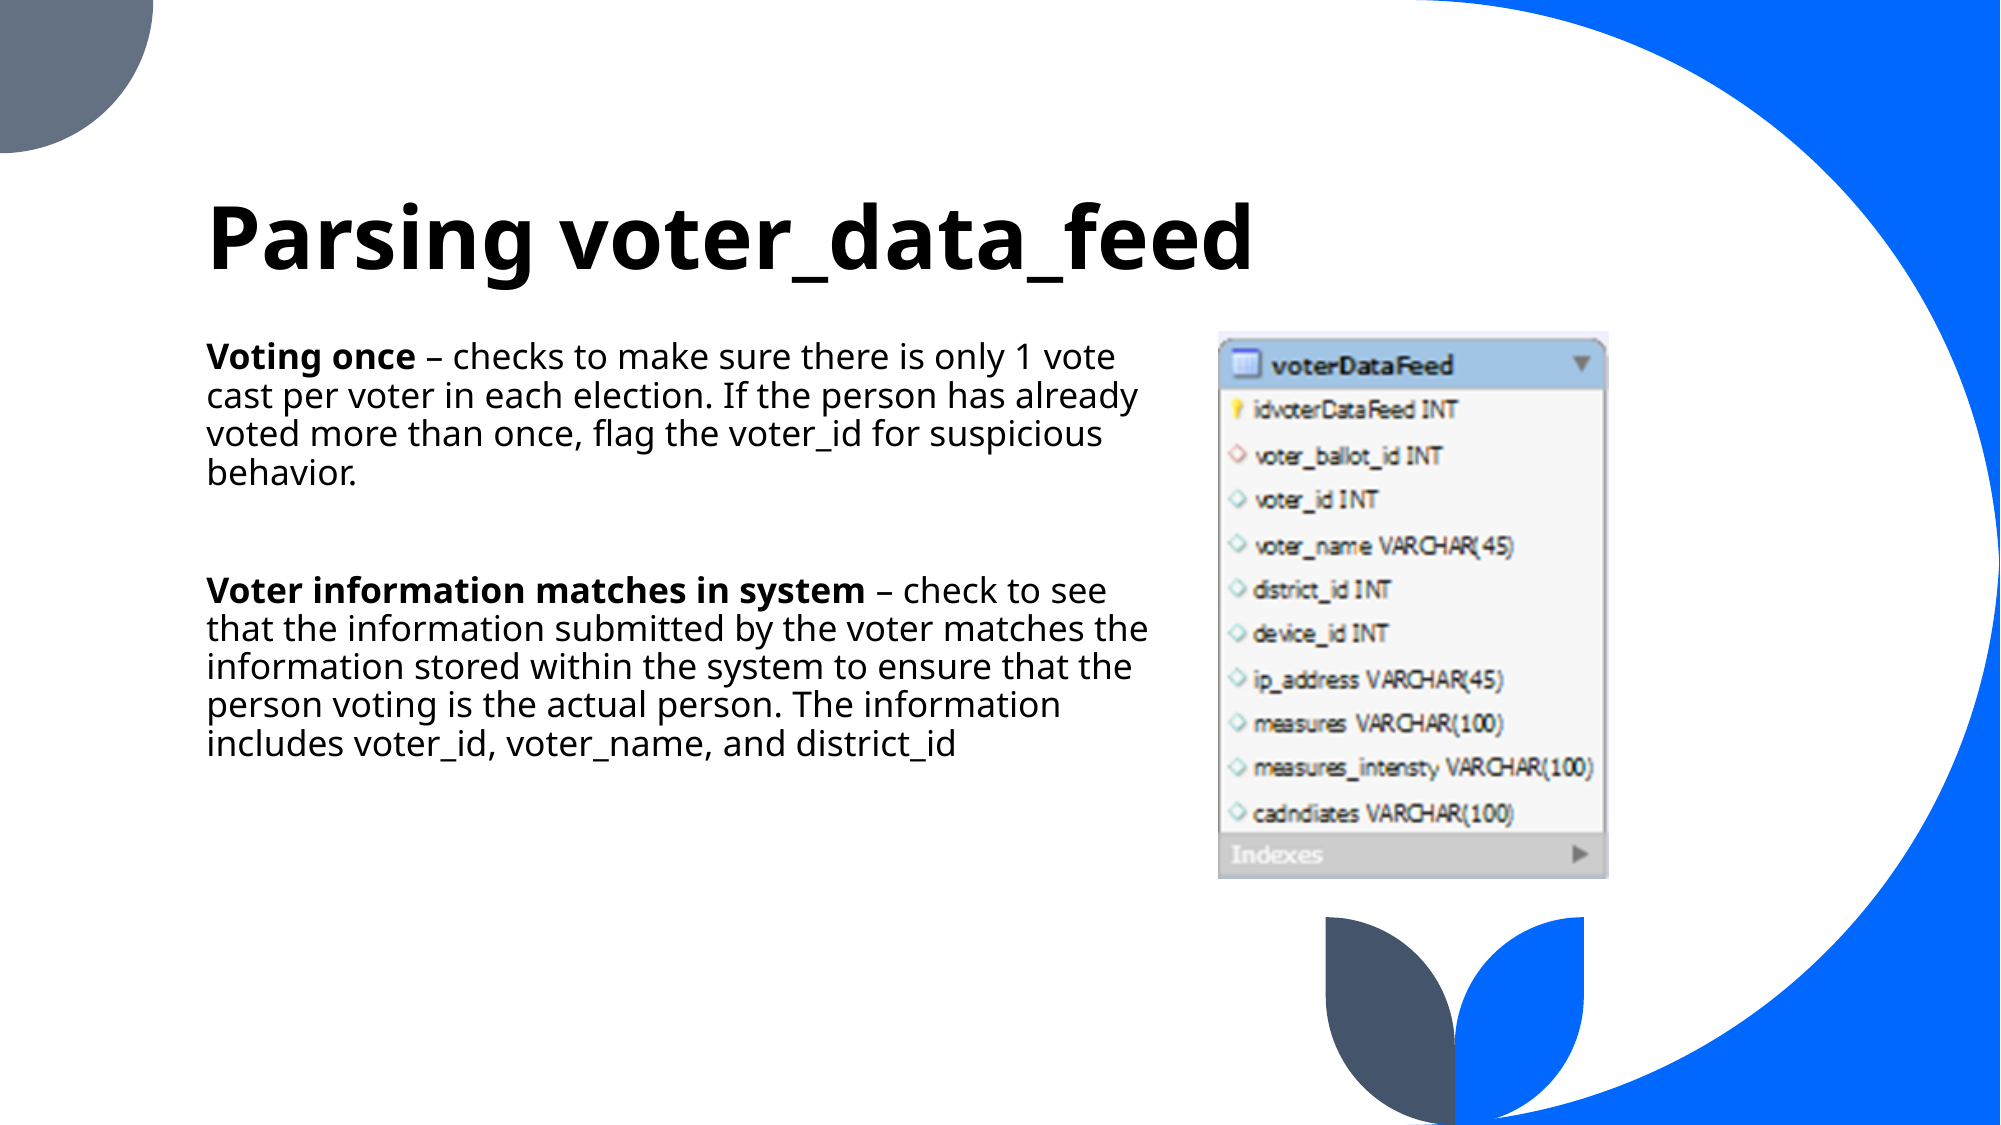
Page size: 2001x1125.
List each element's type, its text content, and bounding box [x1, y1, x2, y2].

picture [1218, 332, 1609, 879]
title Parsing voter_data_feed [191, 22, 1767, 294]
list Voting once – checks to make sure there is only 1 vote cast per voter in each election. If the person has already voted more than once, flag the voter_id for suspicious behavior. Voter information matches in system – check to see that the information submitted by the voter matches the information stored within the system to ensure that the person voting is the actual person. The information includes voter_id, voter_name, and district_id [191, 332, 1173, 905]
